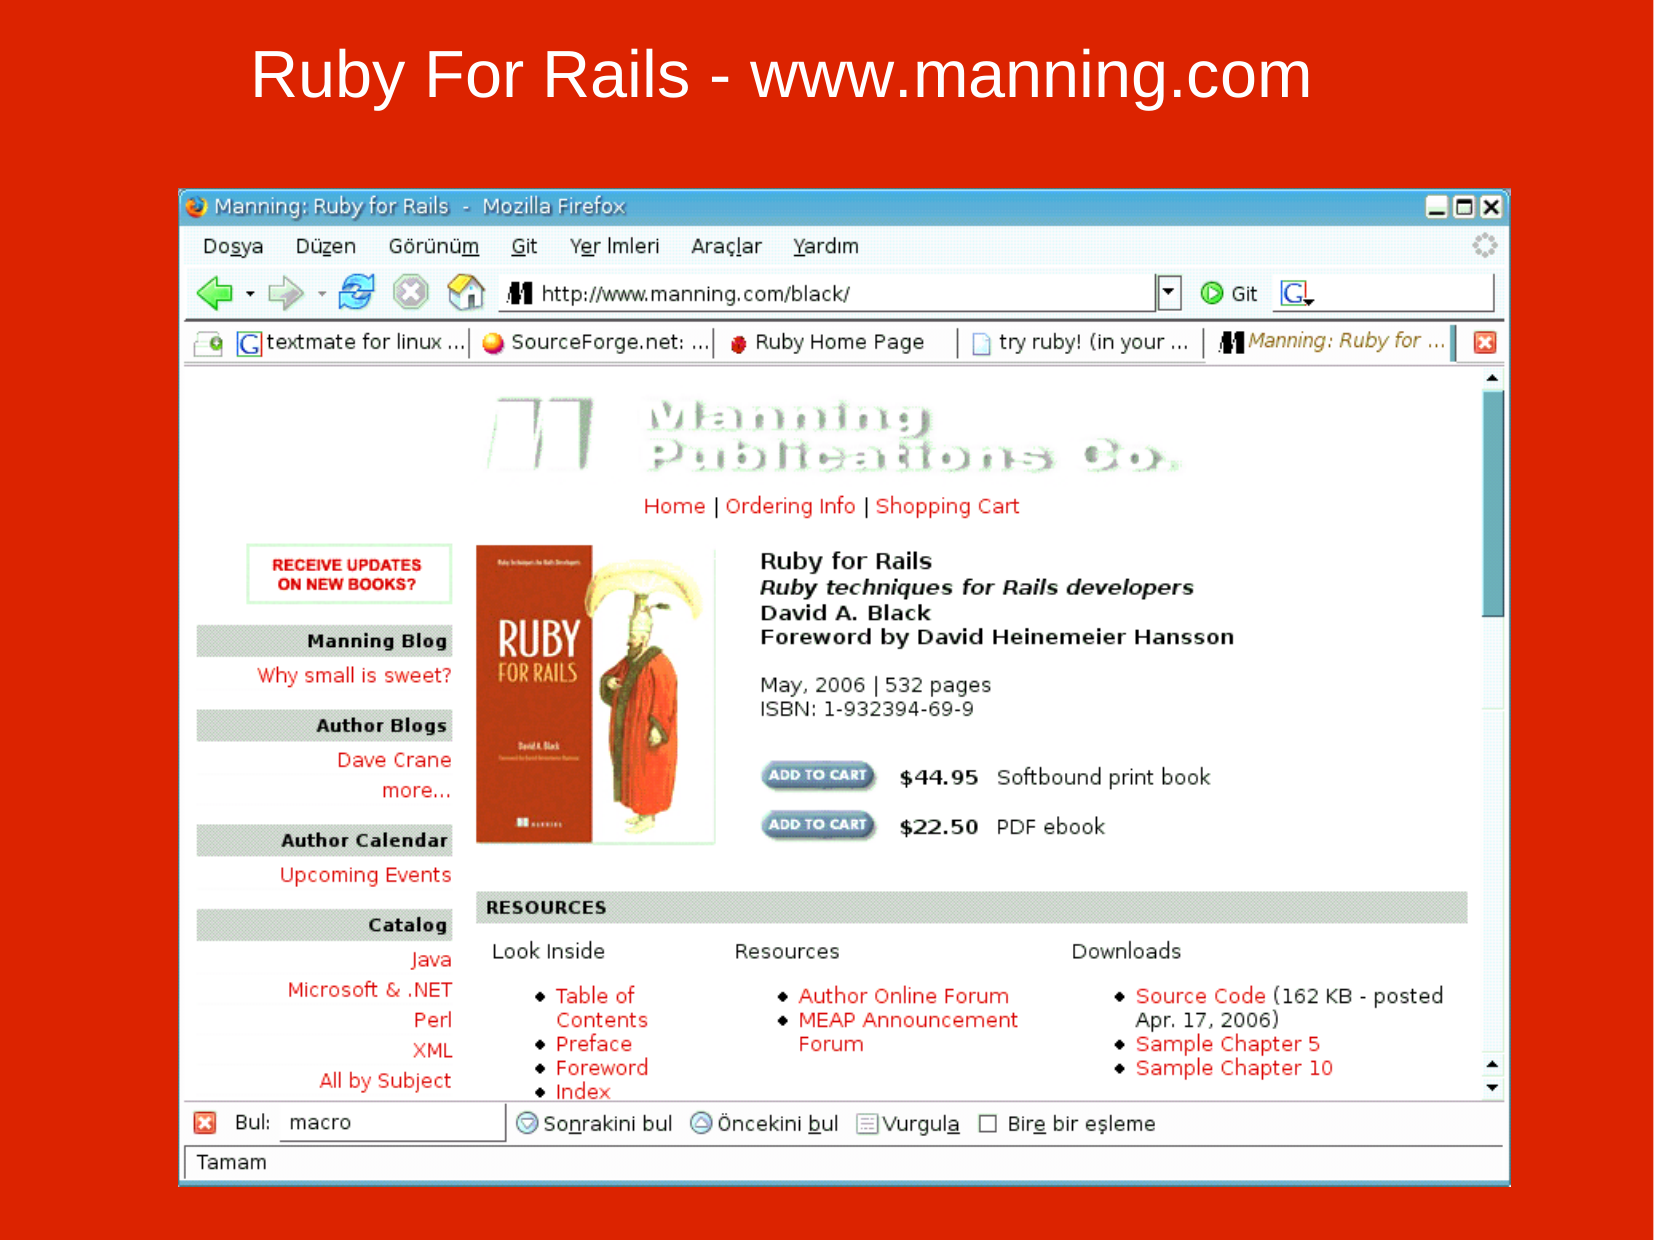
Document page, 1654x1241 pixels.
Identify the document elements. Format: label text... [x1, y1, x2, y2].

title Ruby For Rails - www.manning.com [250, 11, 1477, 137]
picture [178, 188, 1511, 1187]
